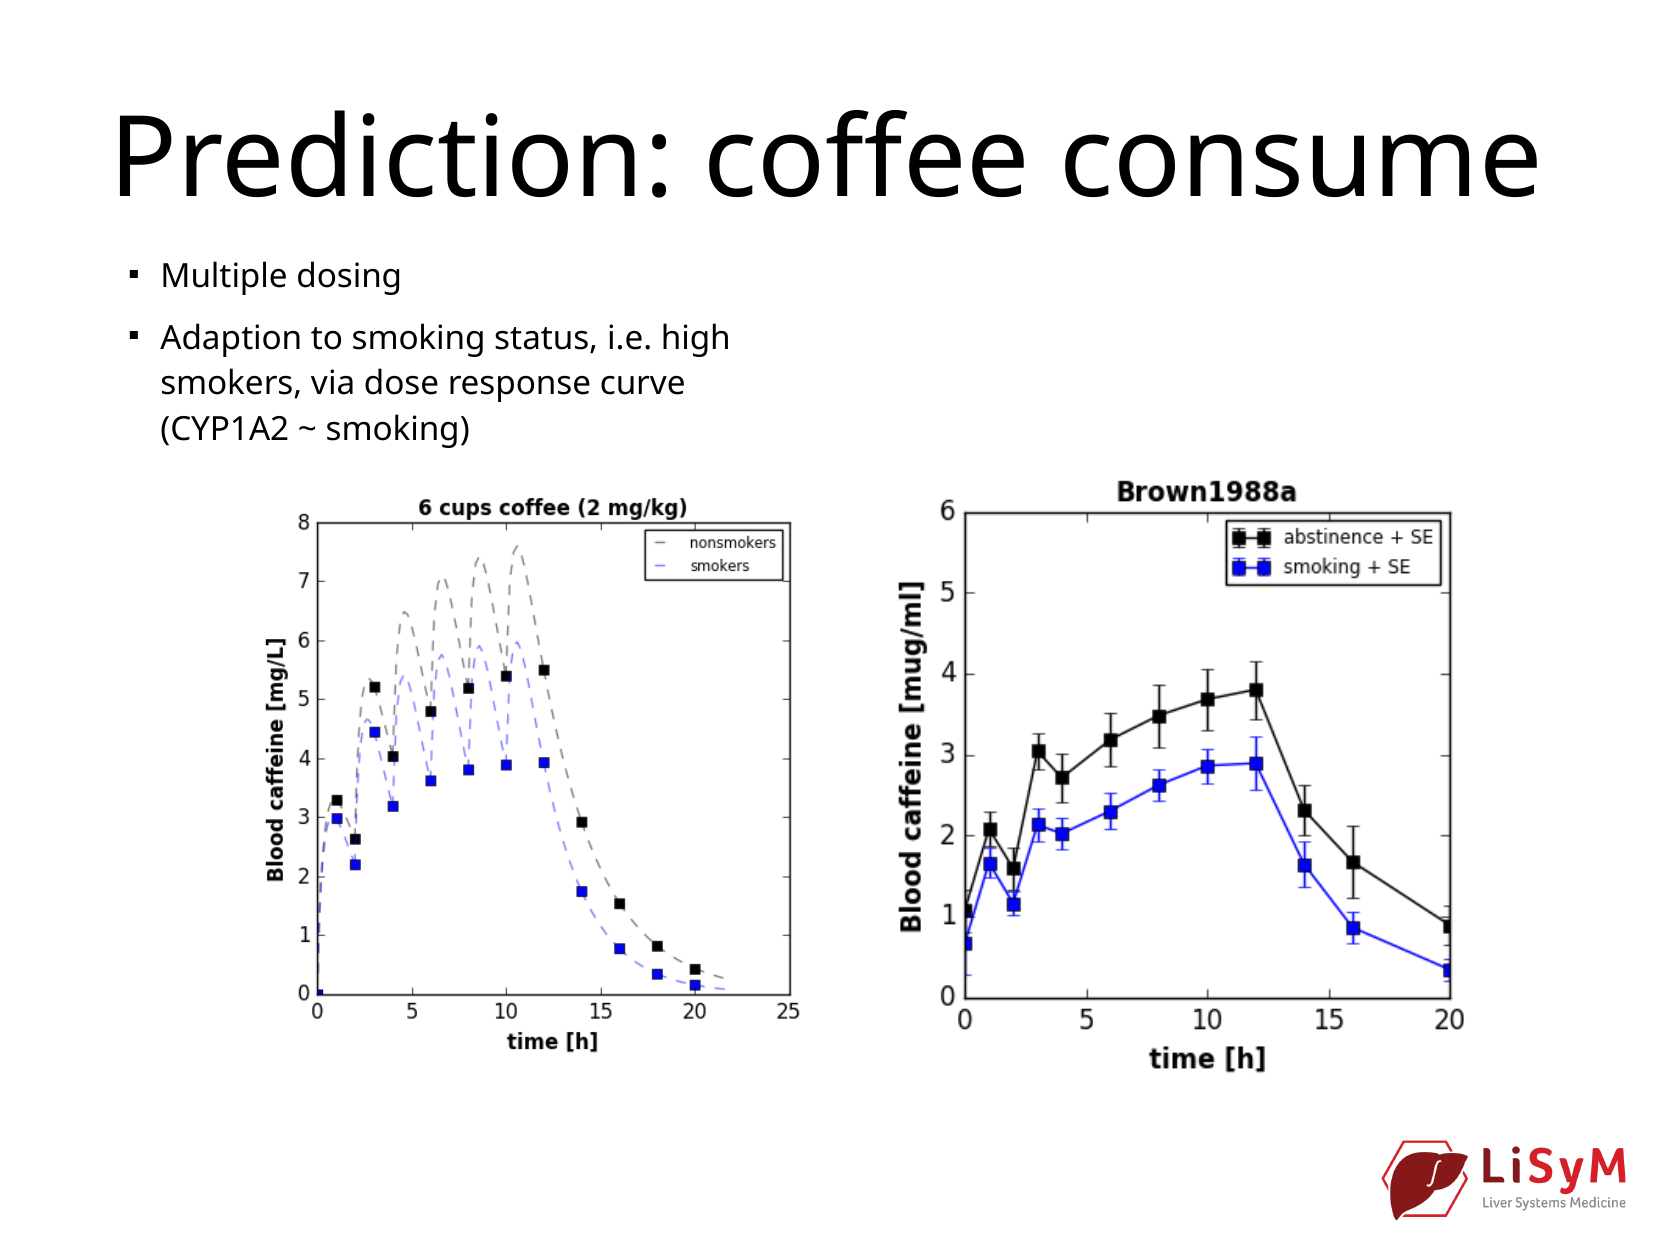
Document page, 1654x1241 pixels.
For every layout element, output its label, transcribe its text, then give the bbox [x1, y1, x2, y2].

picture [1380, 1139, 1627, 1222]
picture [885, 464, 1481, 1089]
title Prediction: coffee consume [82, 21, 1571, 284]
list Multiple dosing Adaption to smoking status, i.e. high smokers, via dose response curve (CYP1A2 ~ smoking) [120, 251, 779, 451]
picture [255, 486, 814, 1066]
